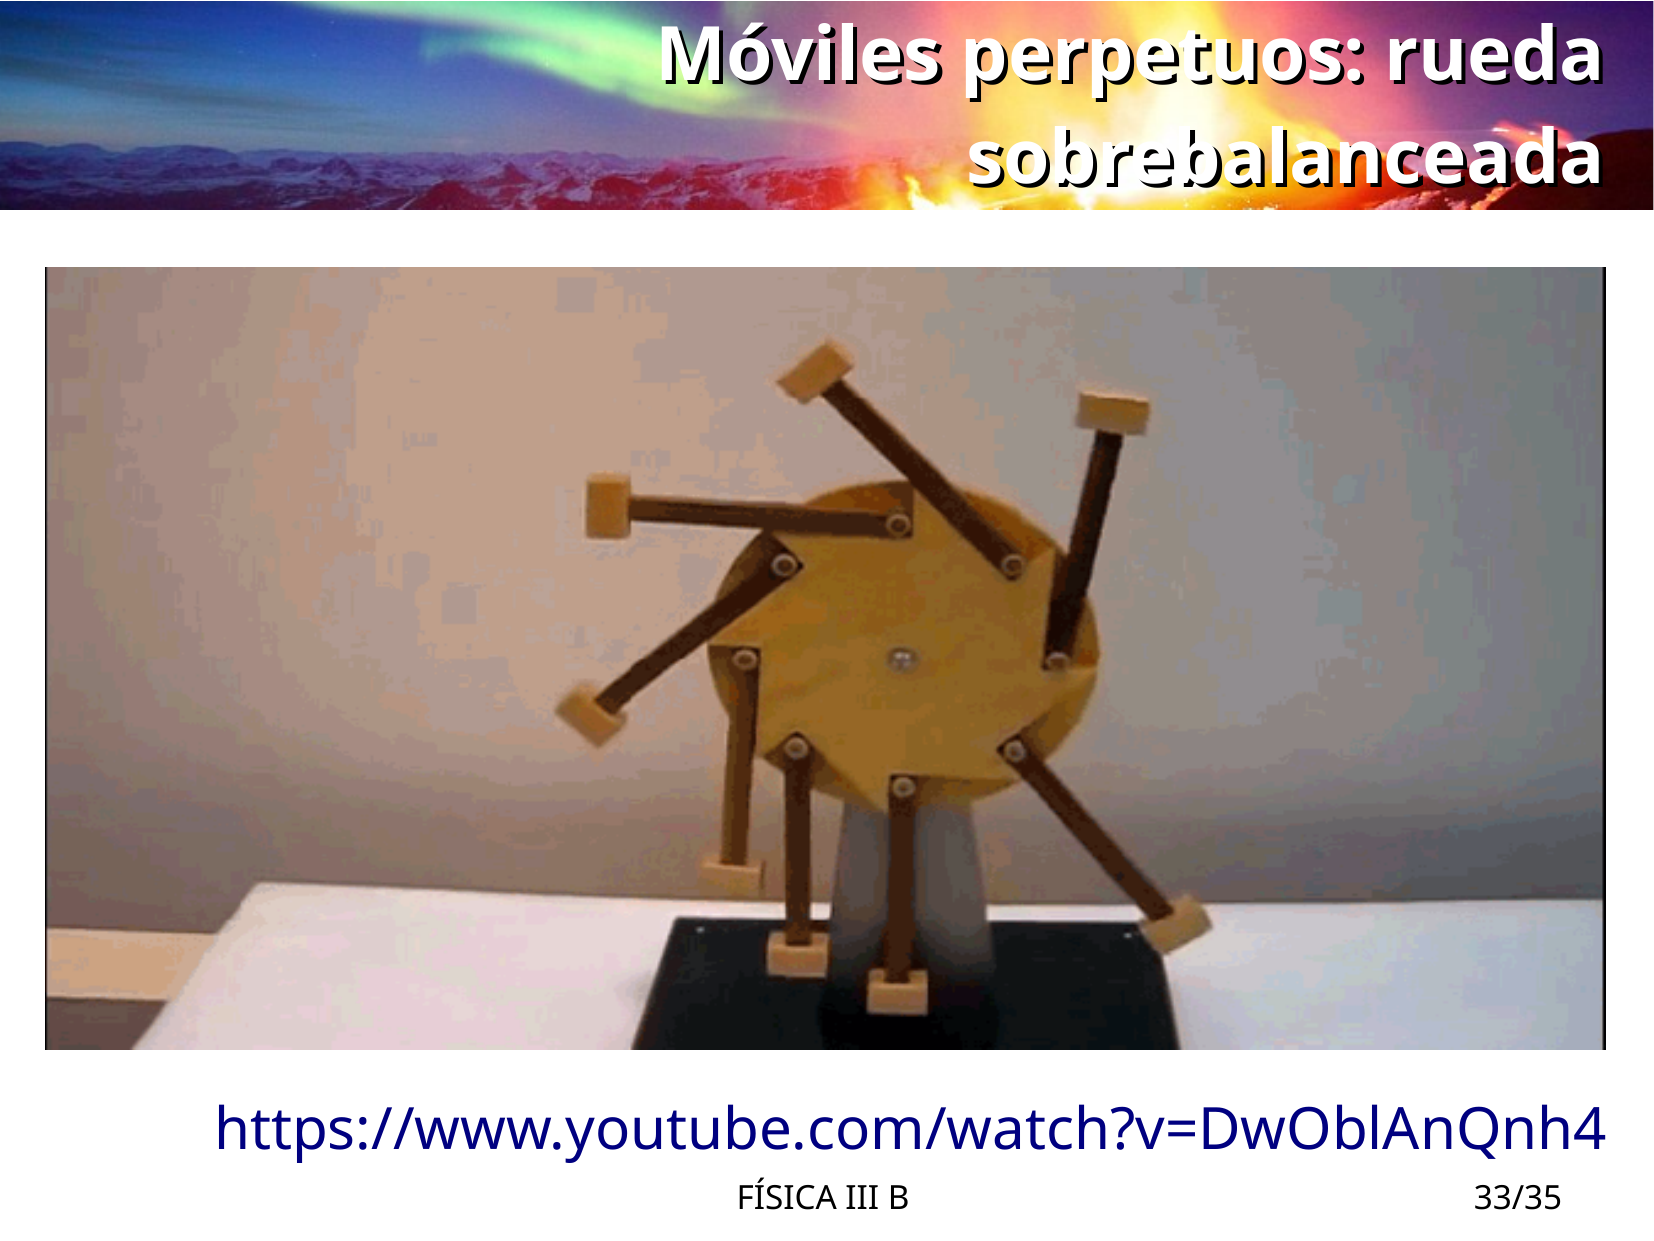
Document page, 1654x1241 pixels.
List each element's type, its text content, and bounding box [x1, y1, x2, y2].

title Móviles perpetuos: rueda sobrebalanceada [45, 15, 1606, 191]
text_box https://www.youtube.com/watch?v=DwOblAnQnh4 [199, 1080, 1531, 1166]
picture [45, 267, 1606, 1051]
picture [0, 1, 1654, 210]
